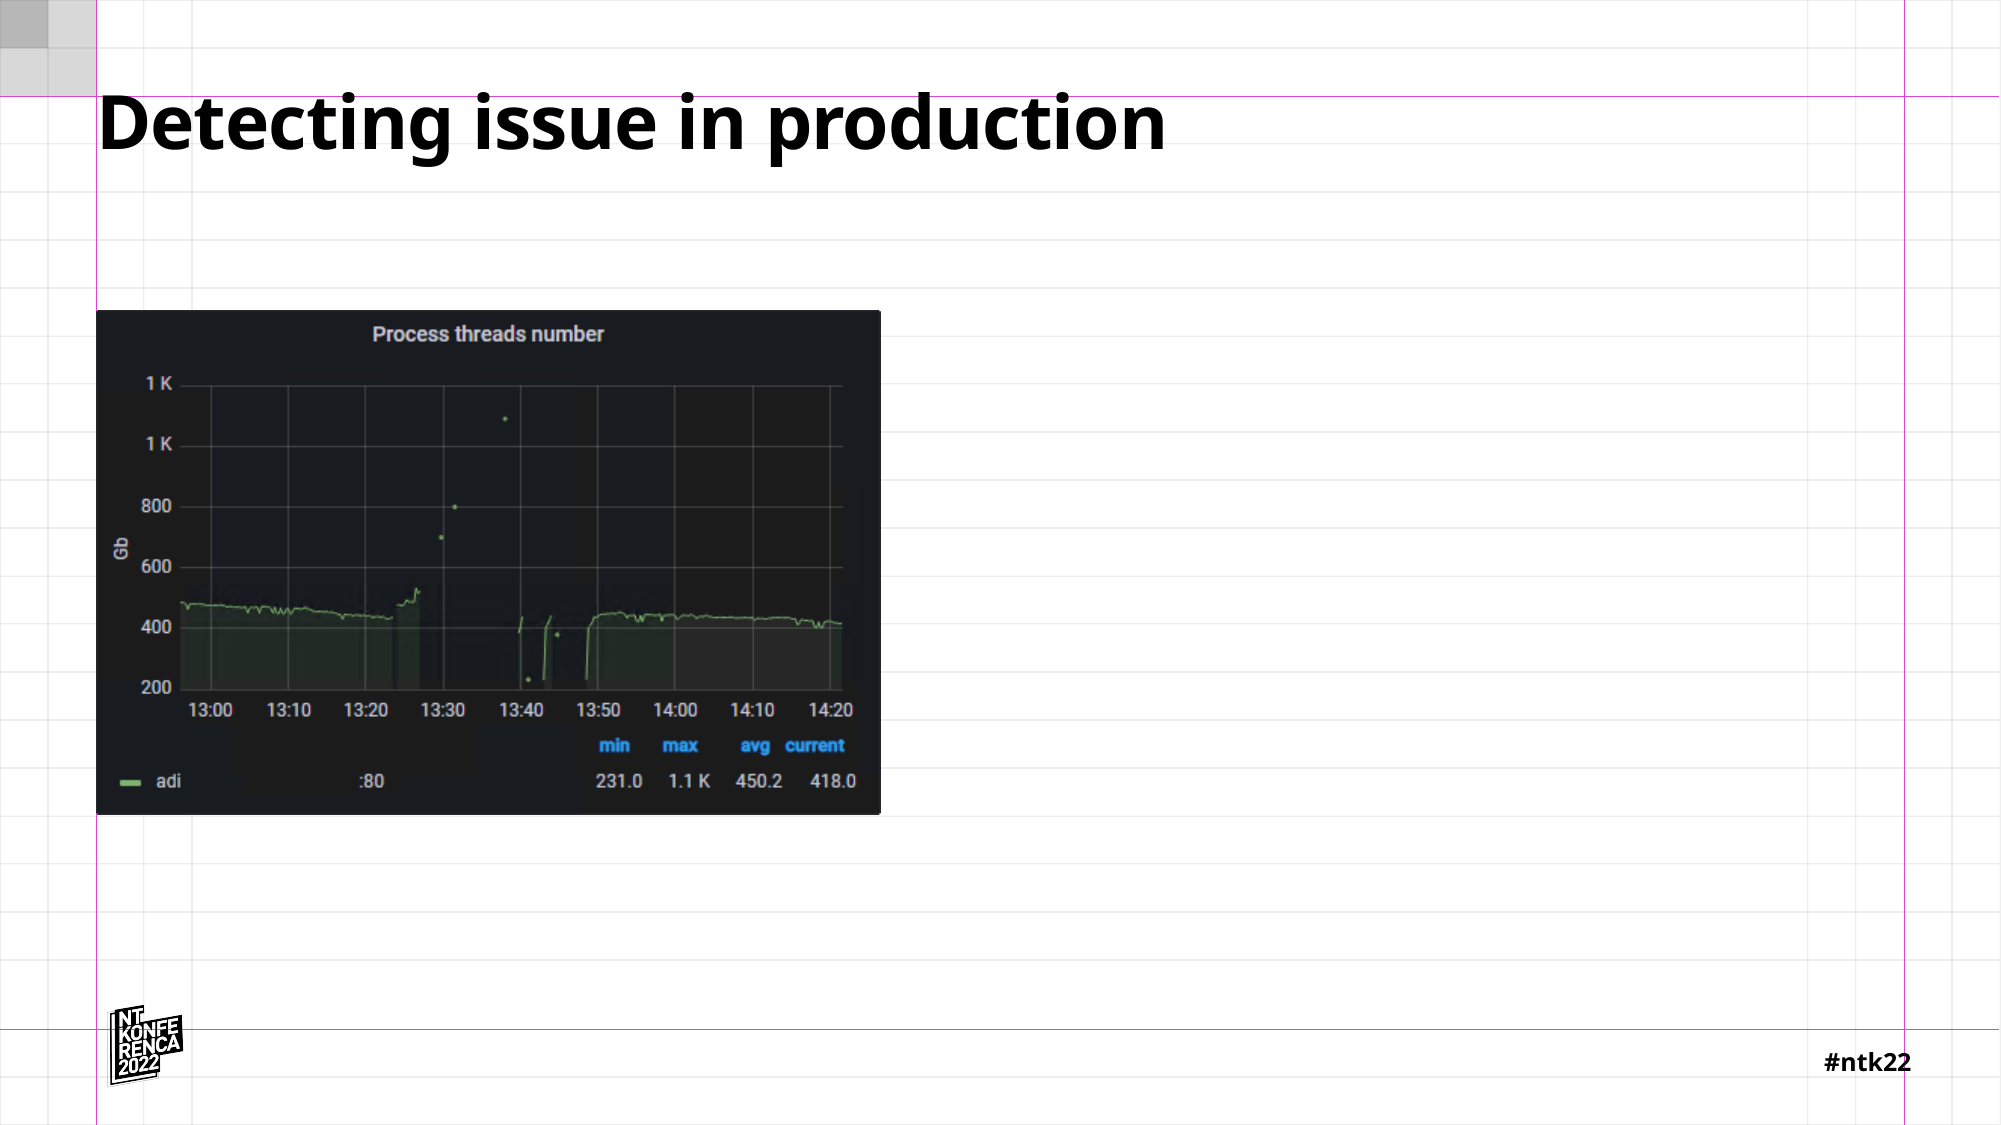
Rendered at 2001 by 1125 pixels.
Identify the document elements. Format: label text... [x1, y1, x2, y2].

picture [96, 310, 881, 815]
title Detecting issue in production [96, 75, 1904, 166]
